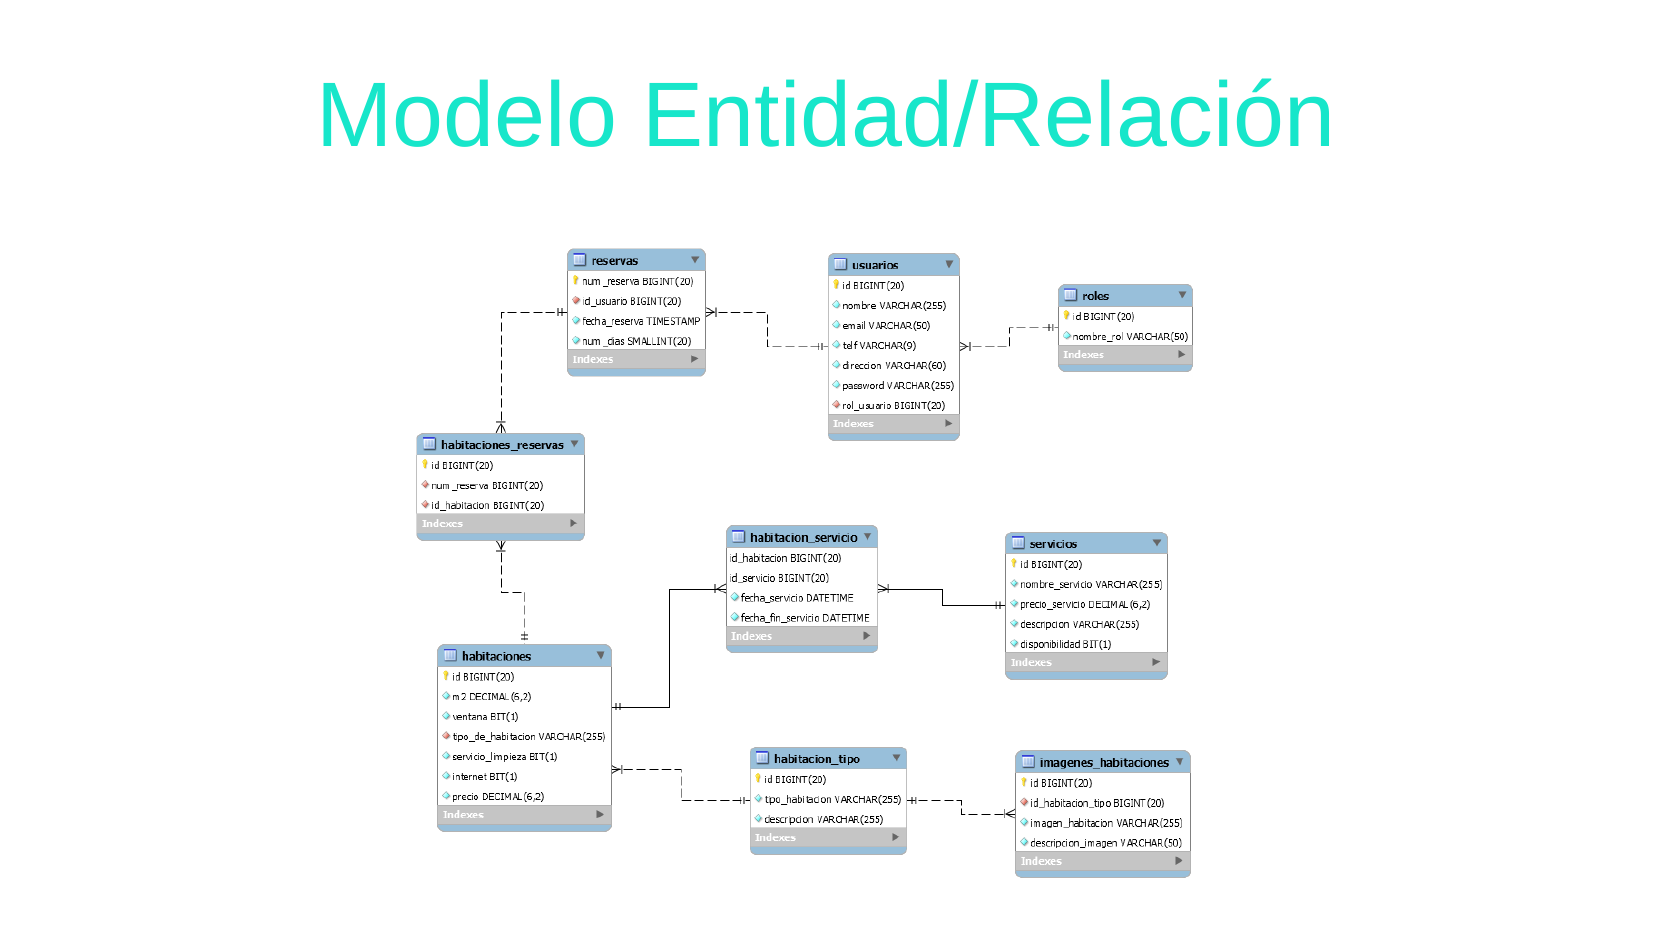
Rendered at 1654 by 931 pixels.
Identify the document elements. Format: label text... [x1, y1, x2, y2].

title Modelo Entidad/Relación [82, 37, 1571, 193]
picture [407, 239, 1201, 886]
